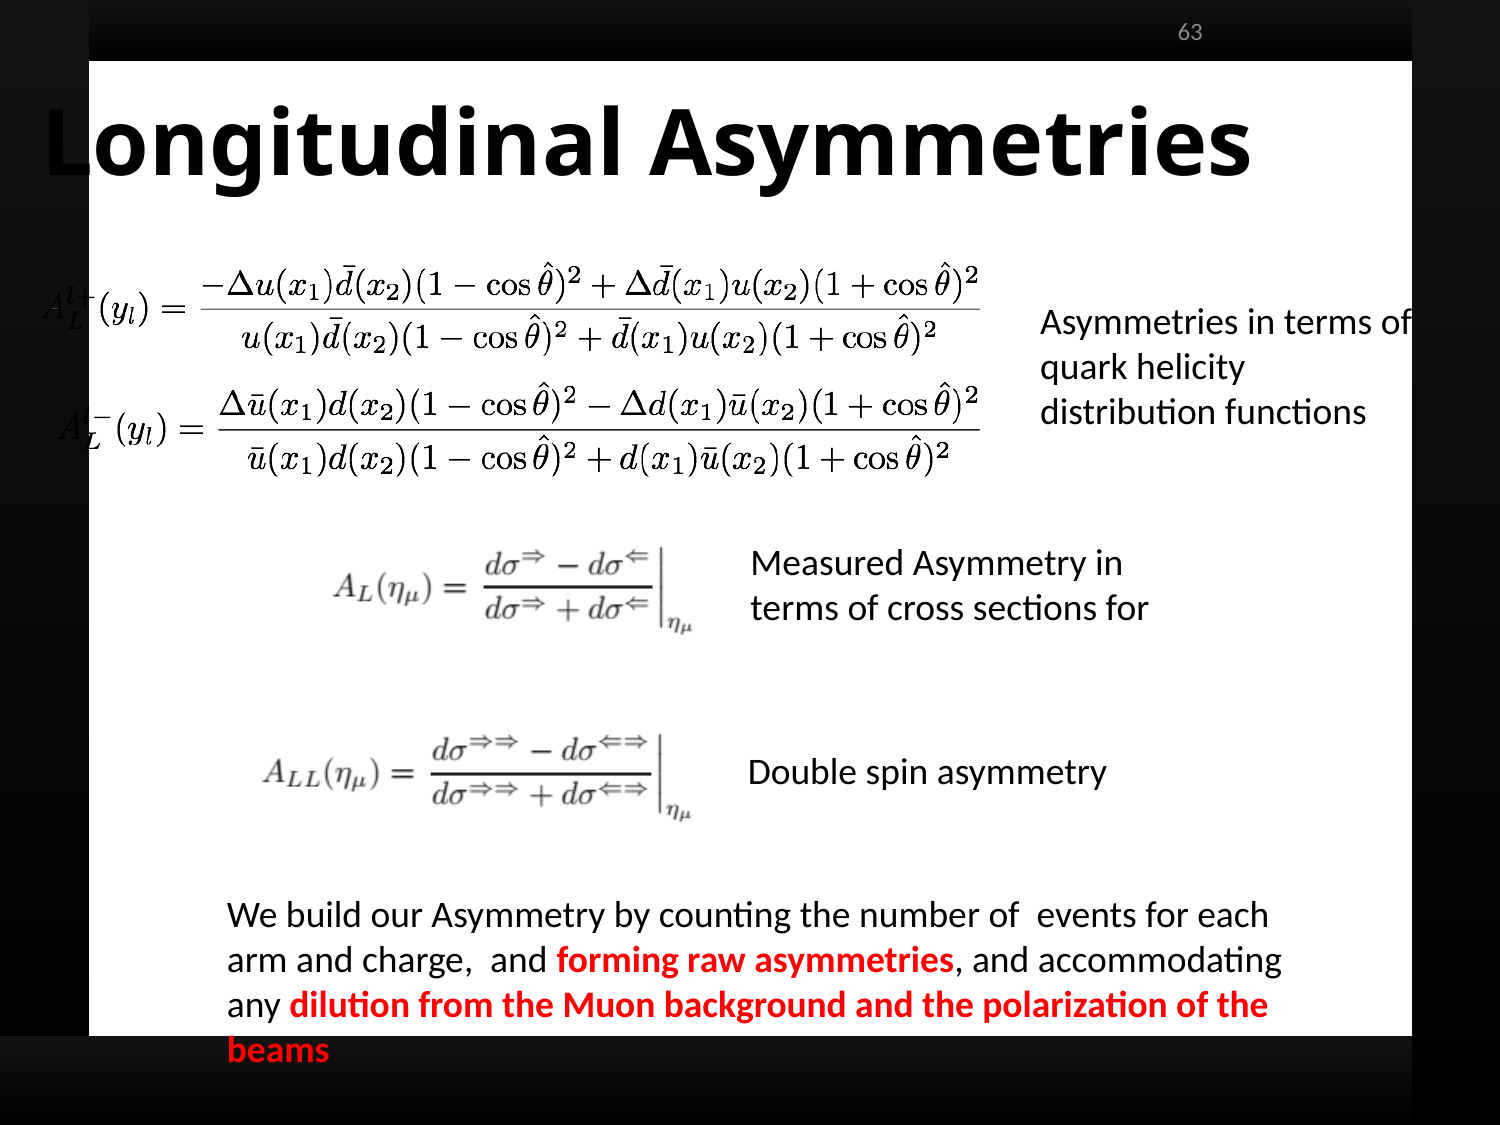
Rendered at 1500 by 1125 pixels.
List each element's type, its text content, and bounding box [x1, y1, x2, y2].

slide_number 63 [1162, 0, 1500, 61]
picture [237, 713, 733, 842]
picture [57, 381, 980, 477]
text_box Measured Asymmetry in terms of cross sections for [735, 530, 1201, 682]
picture [315, 529, 706, 655]
text_box Asymmetries in terms of quark helicity distribution functions [1025, 289, 1436, 442]
text_box We build our Asymmetry by counting the number of events for each arm and charge, and forming raw asymmetries, and accommodating any dilution from the Muon background and the polarization of the beams [211, 882, 1306, 1080]
title Longitudinal Asymmetries [26, 71, 1482, 222]
picture [41, 261, 980, 356]
text_box Double spin asymmetry [732, 739, 1199, 801]
